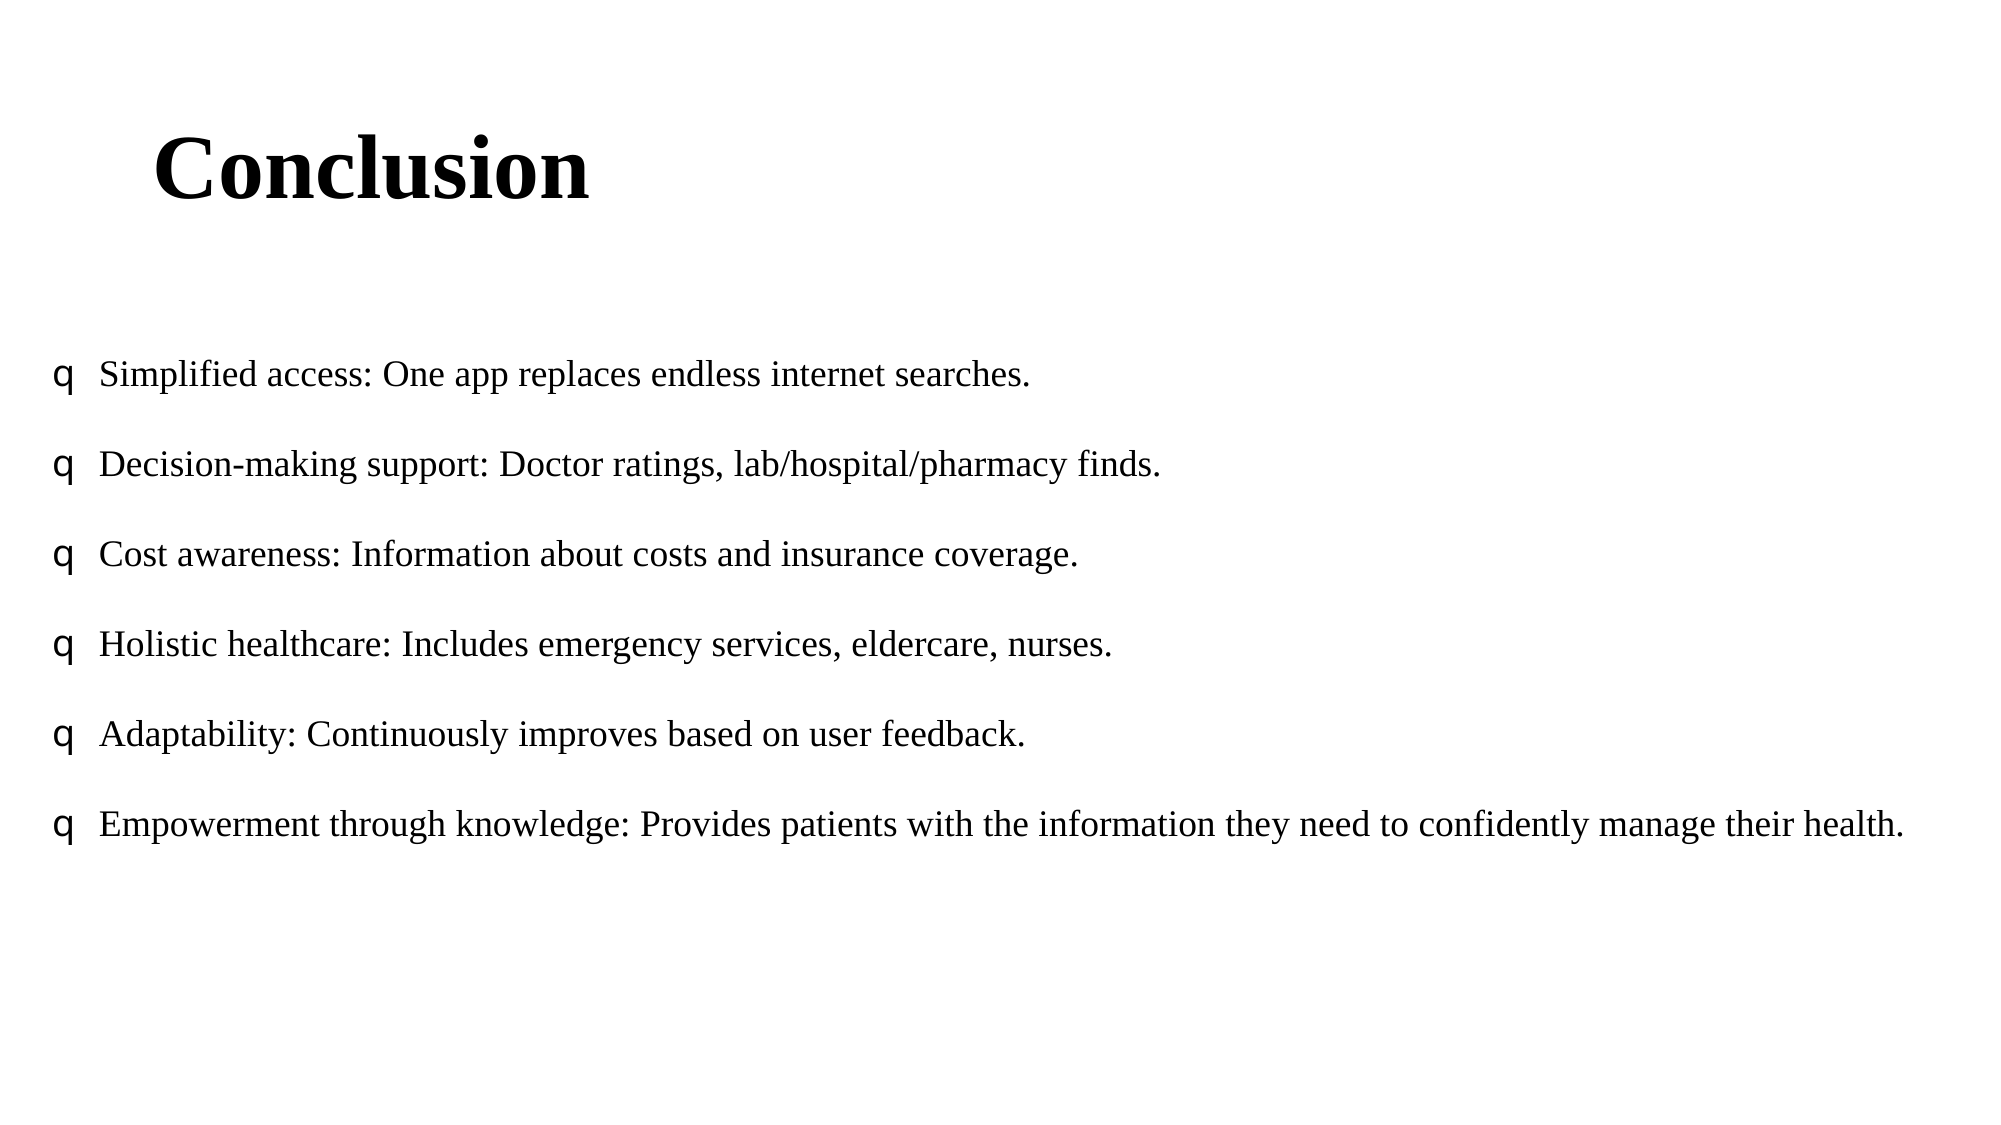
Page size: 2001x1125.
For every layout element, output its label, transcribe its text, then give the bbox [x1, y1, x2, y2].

title Conclusion [137, 59, 1863, 278]
text_box Simplified access: One app replaces endless internet searches. Decision-making support: Doctor ratings, lab/hospital/pharmacy finds. Cost awareness: Information about costs and insurance coverage. Holistic healthcare: Includes emergency services, eldercare, nurses. Adaptability: Continuously improves based on user feedback. Empowerment through knowledge: Provides patients with the information they need to confidently manage their health. [37, 342, 2000, 852]
